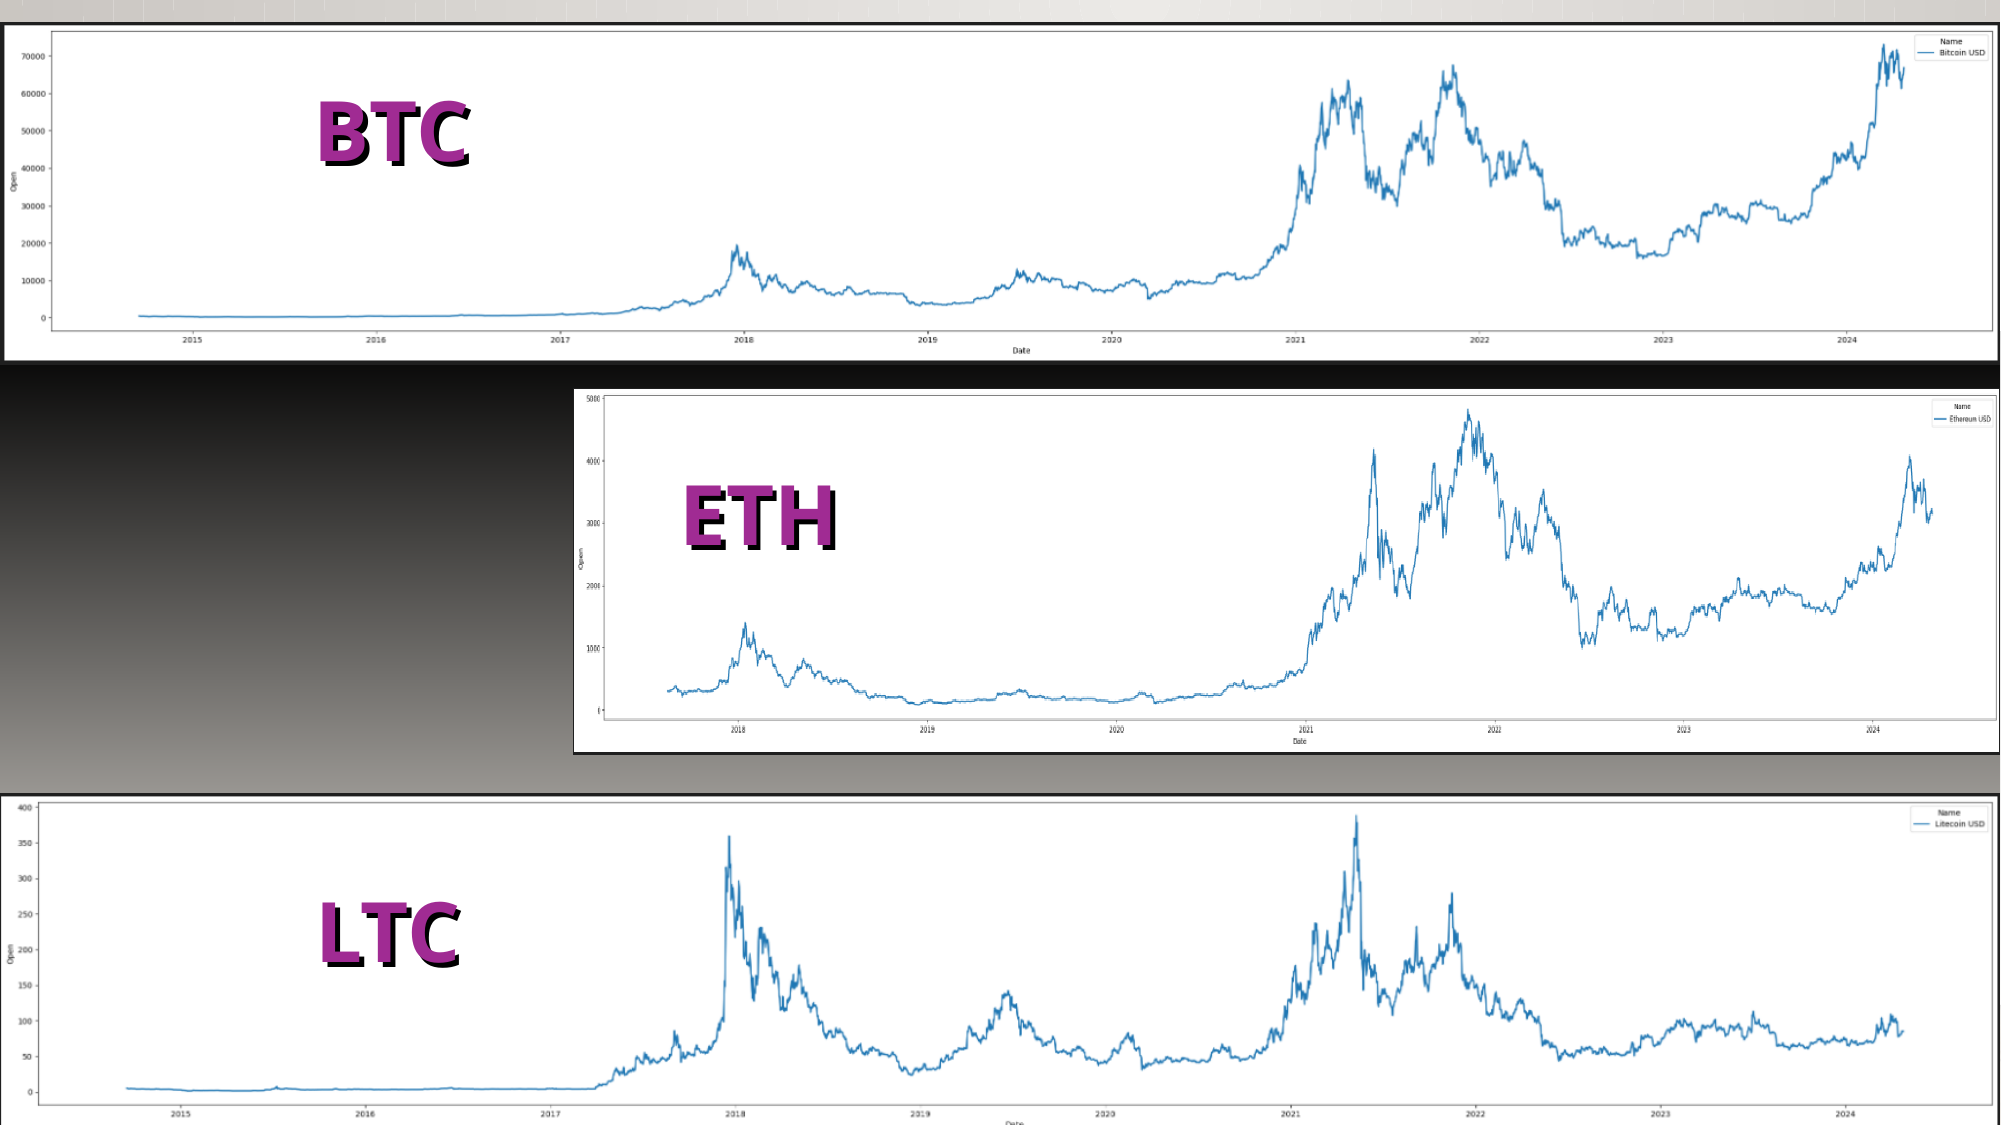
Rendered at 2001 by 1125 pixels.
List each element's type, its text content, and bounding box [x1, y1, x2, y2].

text_box BTC [261, 71, 522, 186]
picture [573, 388, 2000, 755]
text_box ETH [637, 455, 881, 572]
picture [0, 22, 2000, 365]
text_box LTC [253, 872, 523, 989]
picture [0, 793, 2000, 1125]
